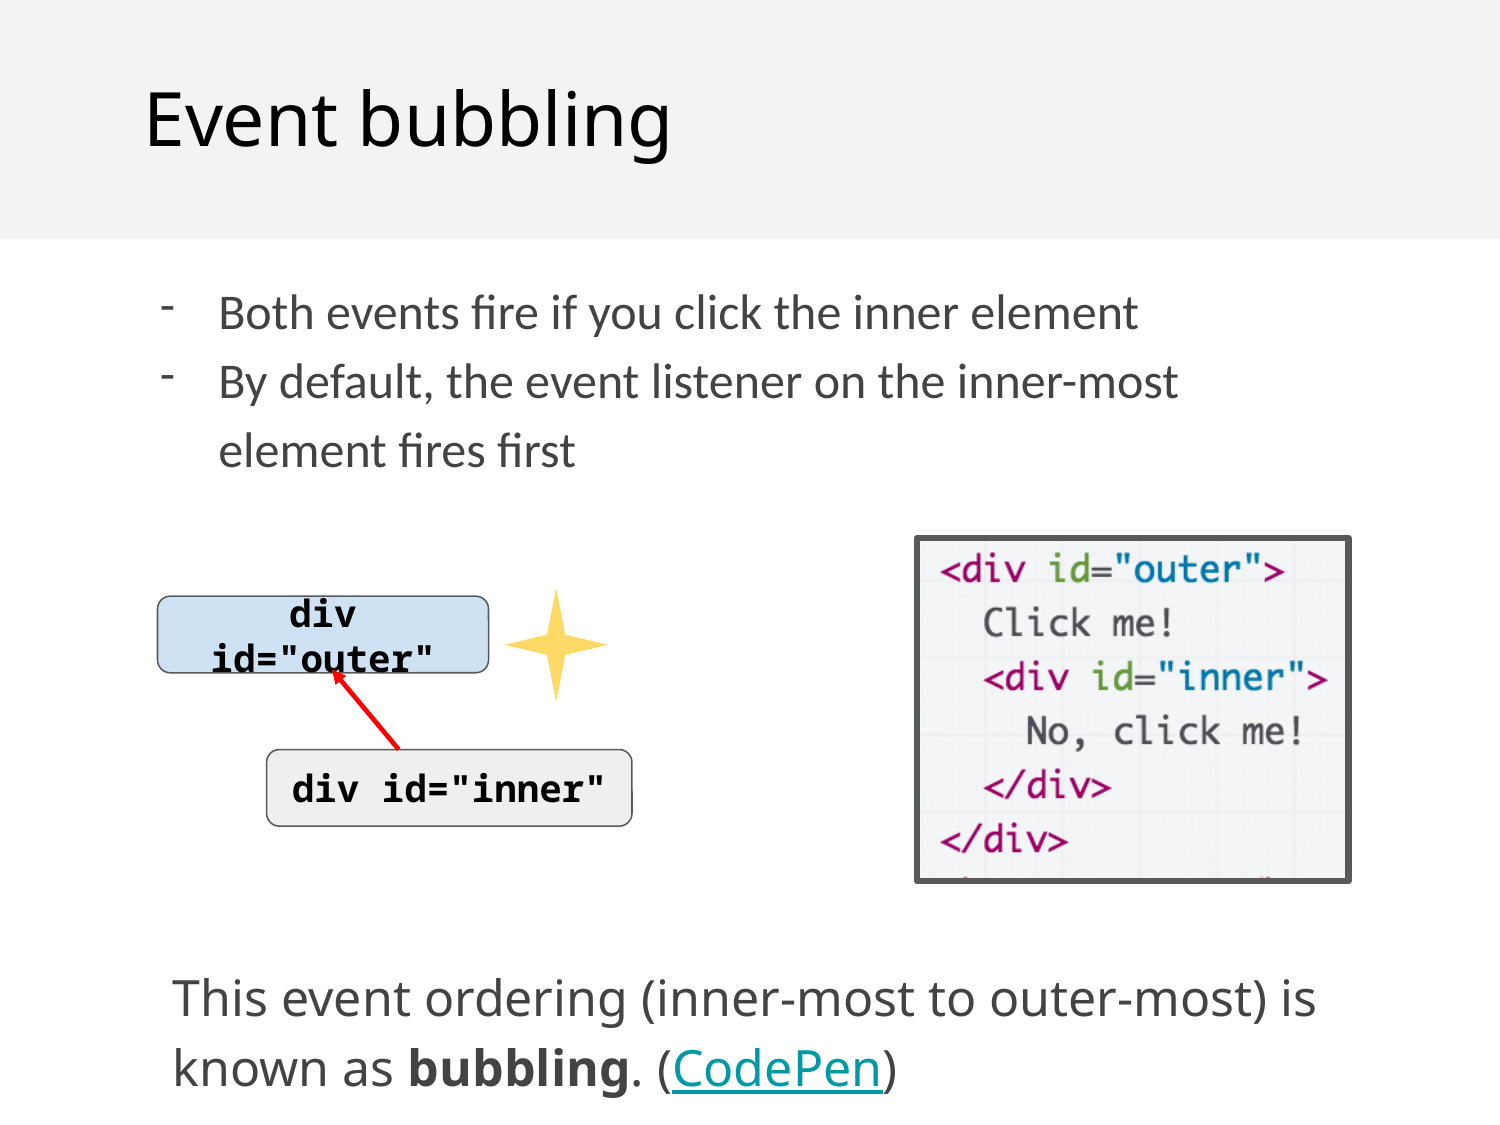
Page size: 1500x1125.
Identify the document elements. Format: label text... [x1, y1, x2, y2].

text_box [504, 587, 609, 702]
list This event ordering (inner-most to outer-most) is known as bubbling. (CodePen) [157, 942, 1401, 1125]
list Both events fire if you click the inner element By default, the event listener on the inner-most element fires first [128, 255, 1372, 515]
picture [920, 541, 1346, 879]
text_box div id="outer" [157, 596, 489, 673]
title Event bubbling [128, 56, 1372, 183]
text_box div id="inner" [266, 749, 633, 827]
